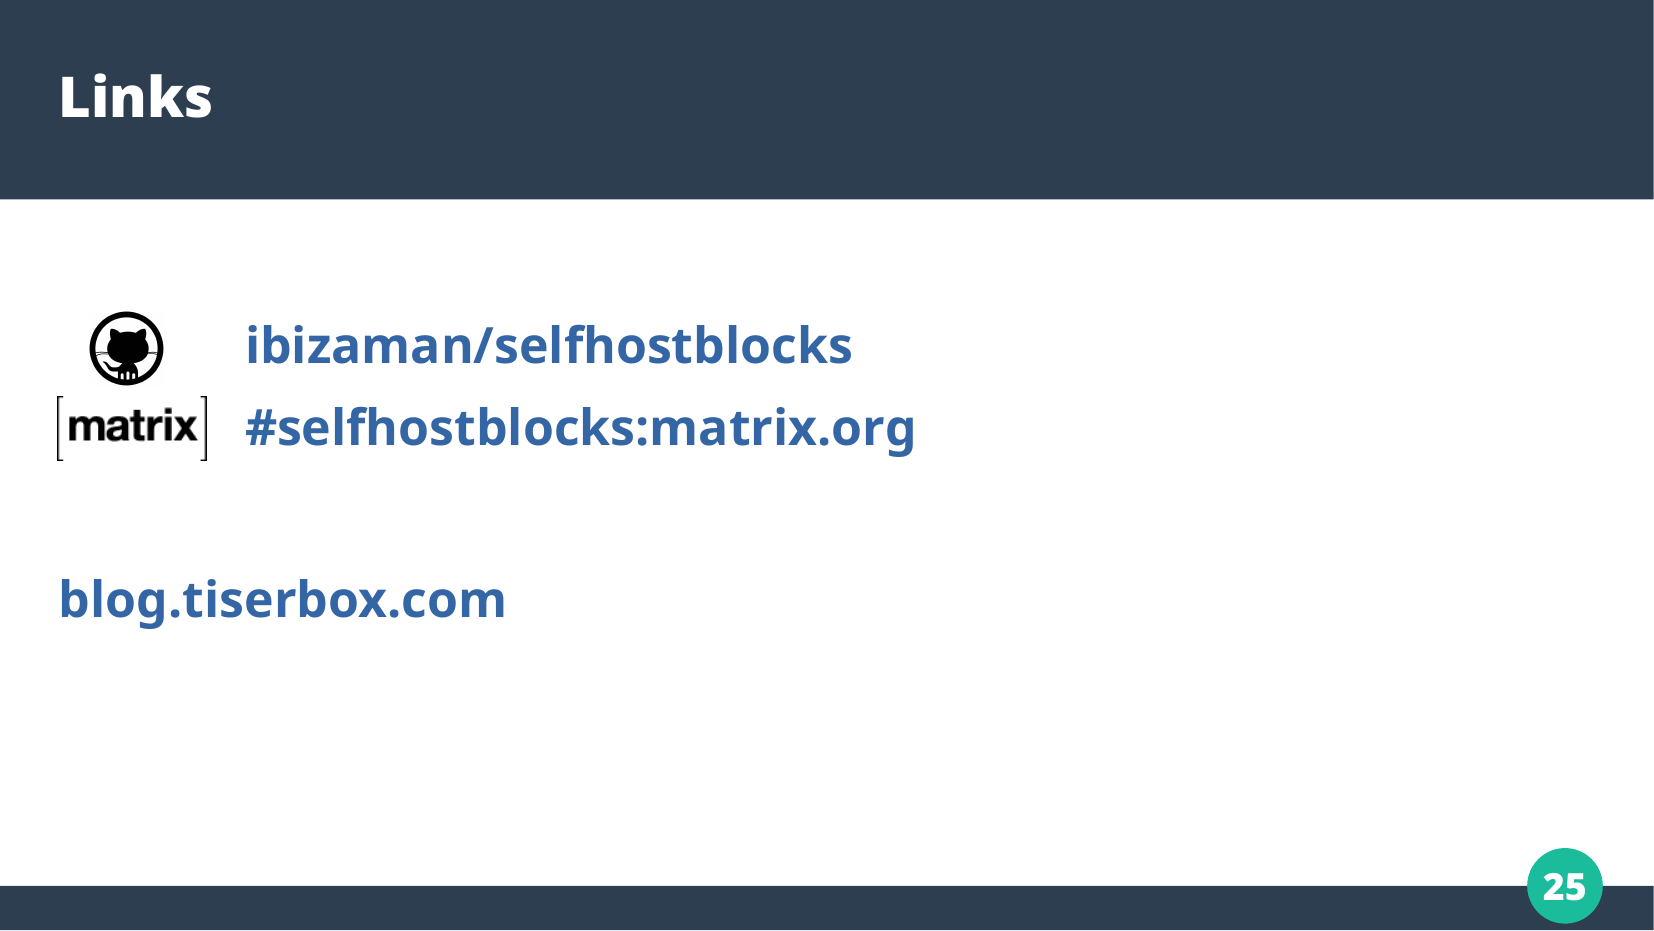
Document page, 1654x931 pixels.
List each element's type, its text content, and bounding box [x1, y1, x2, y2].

list ibizaman/selfhostblocks #selfhostblocks:matrix.org blog.tiserbox.com [59, 219, 1595, 802]
title Links [59, 37, 1595, 155]
picture [89, 311, 165, 387]
picture [57, 396, 207, 461]
